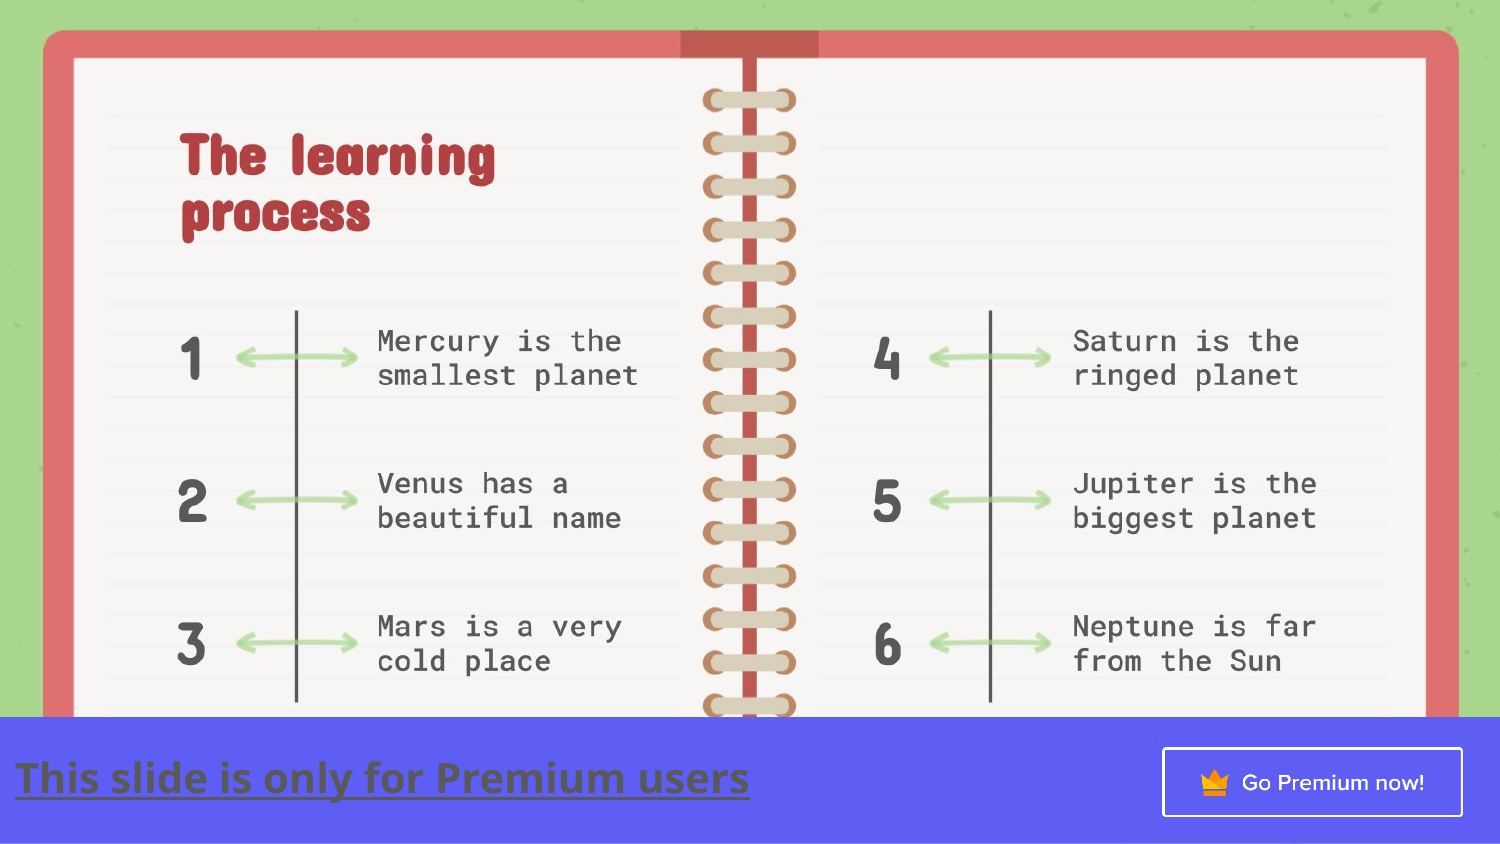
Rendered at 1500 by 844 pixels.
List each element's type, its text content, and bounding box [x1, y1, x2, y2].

text_box This slide is only for Premium users [0, 717, 1500, 844]
picture [1162, 747, 1463, 817]
picture [0, 0, 1500, 717]
